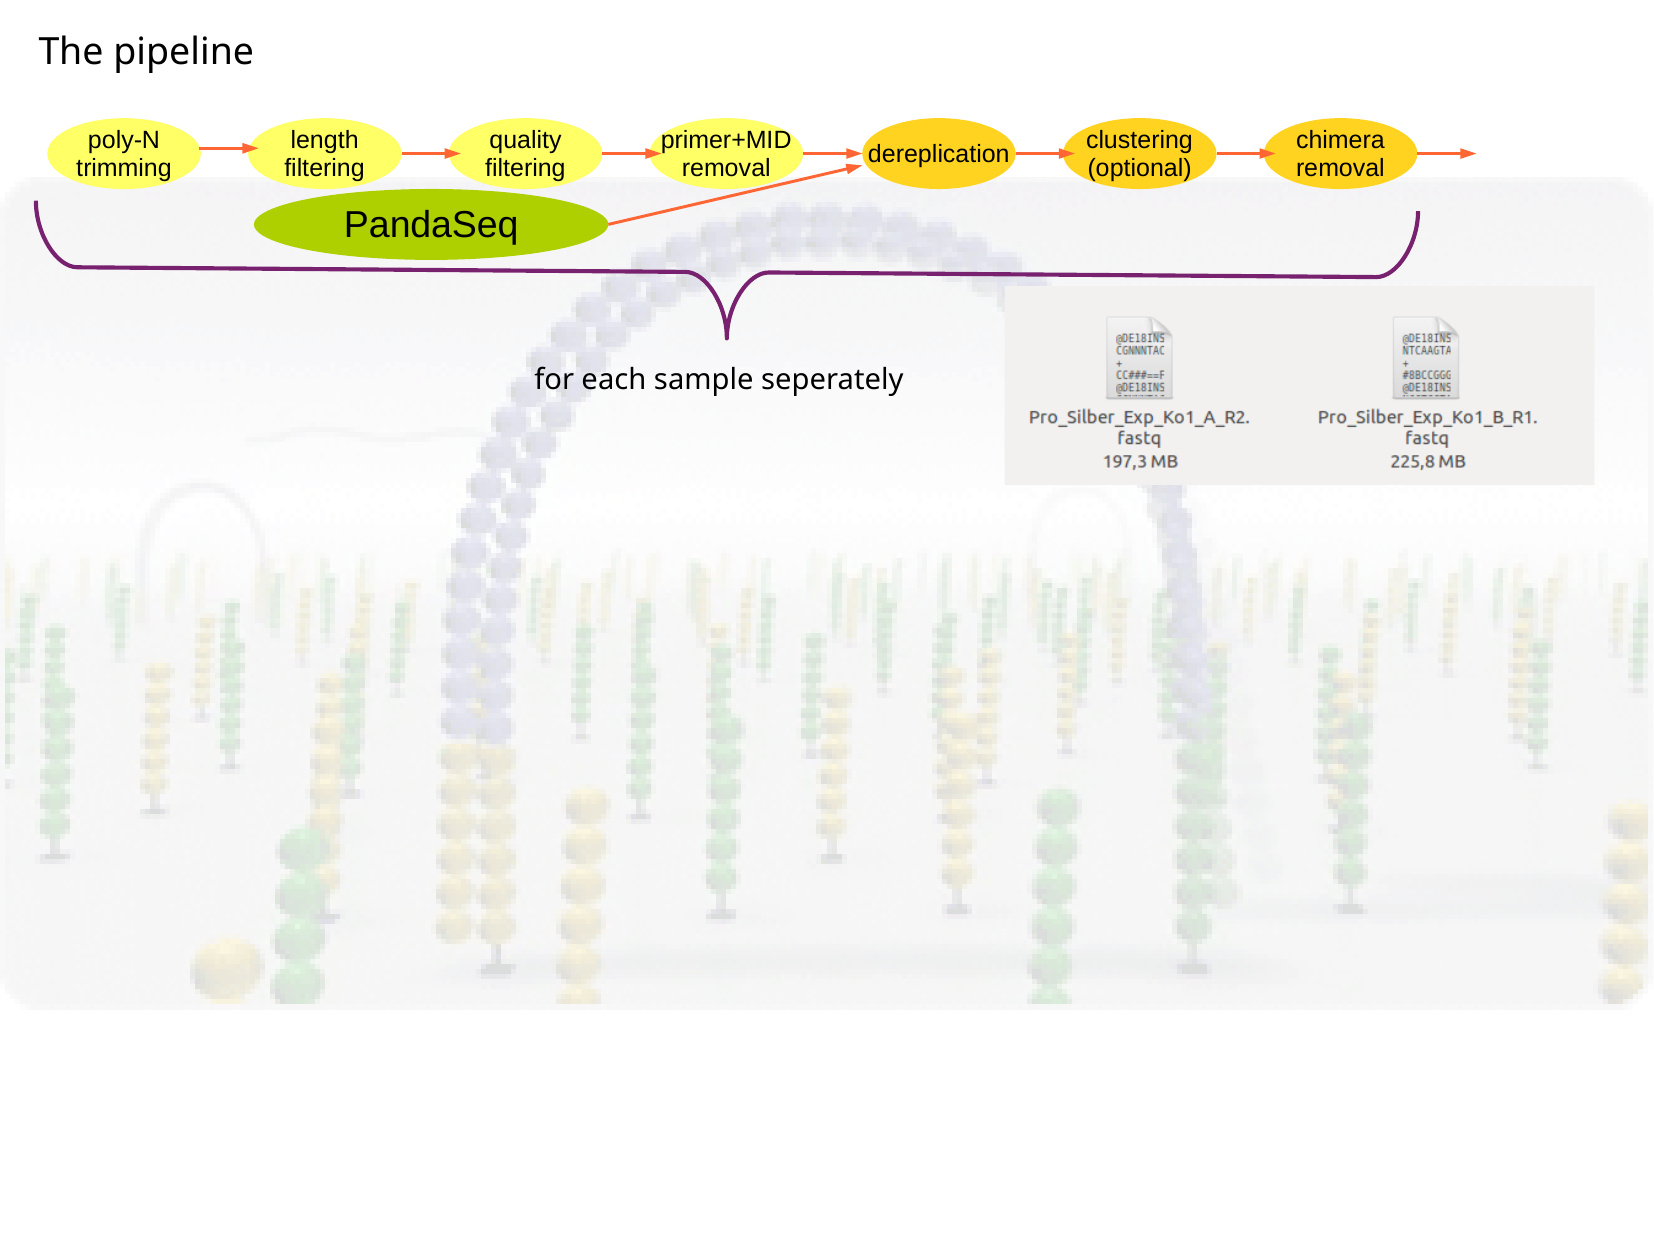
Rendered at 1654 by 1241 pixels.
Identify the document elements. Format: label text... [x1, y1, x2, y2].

text_box The pipeline [23, 16, 304, 92]
text_box length filtering [248, 118, 402, 190]
text_box for each sample seperately [484, 330, 1003, 393]
text_box dereplication [862, 118, 1016, 190]
text_box quality filtering [449, 118, 603, 190]
text_box [0, 0, 1654, 1241]
text_box poly-N trimming [47, 118, 201, 190]
text_box PandaSeq [253, 188, 609, 260]
picture [1004, 286, 1595, 485]
text_box clustering (optional) [1063, 118, 1217, 190]
text_box chimera removal [1264, 118, 1418, 190]
text_box primer+MID removal [650, 118, 804, 190]
